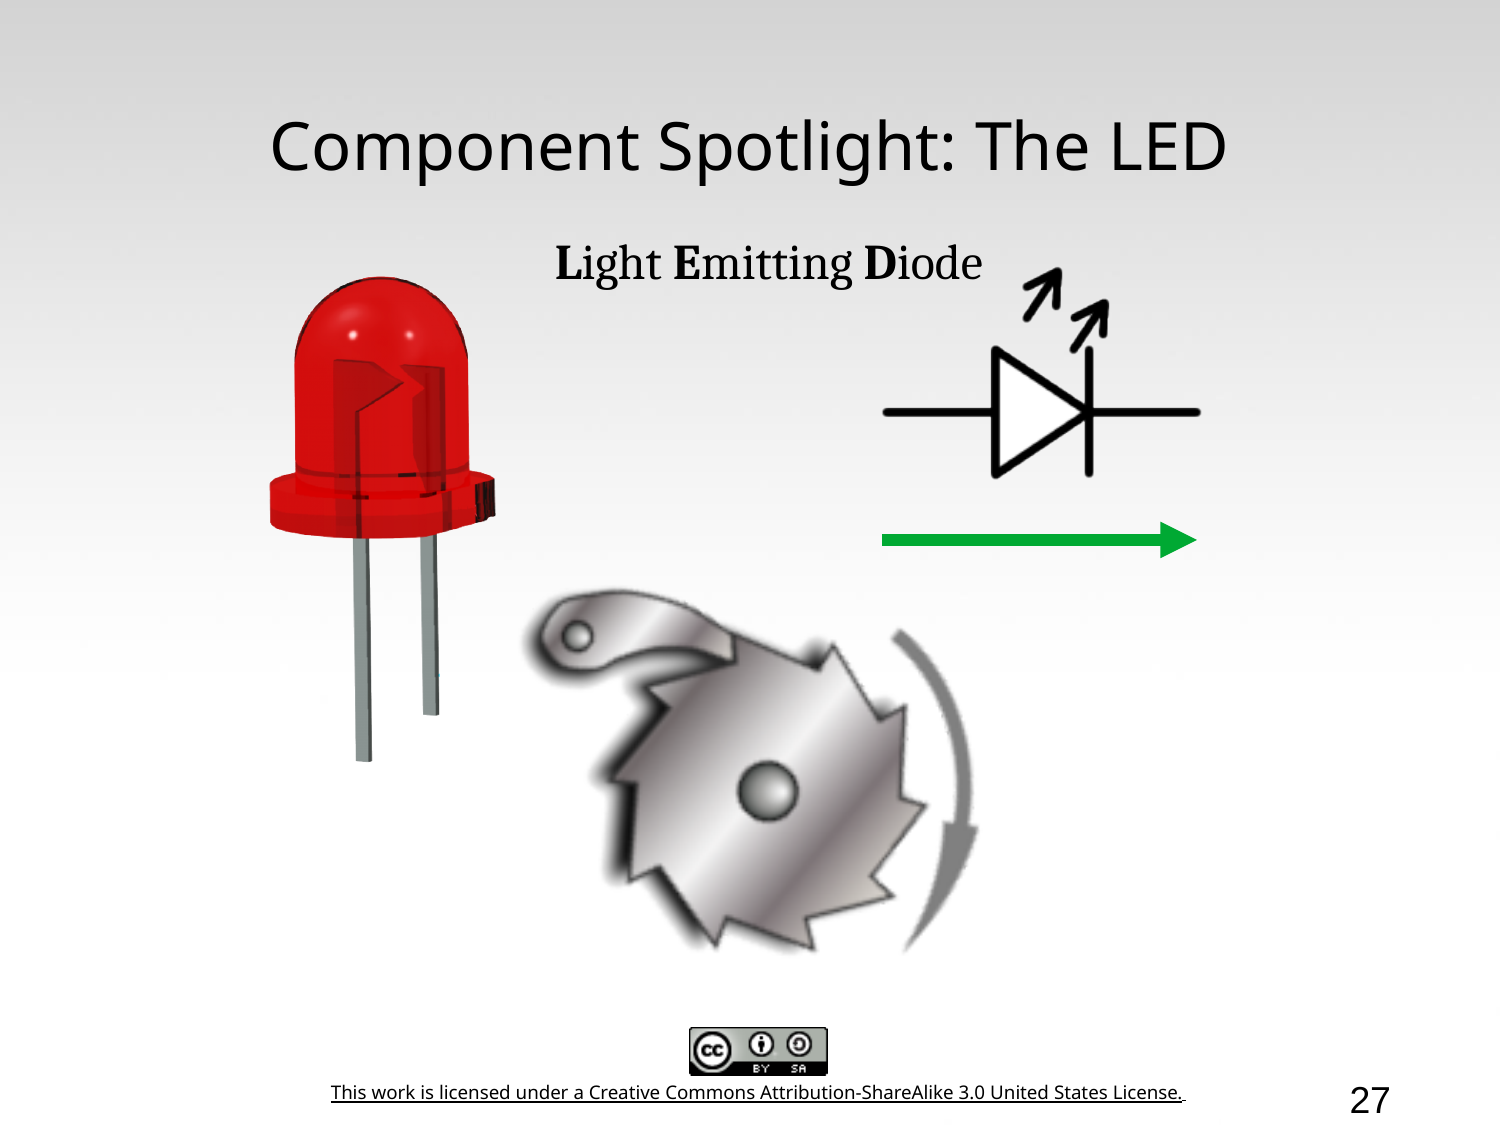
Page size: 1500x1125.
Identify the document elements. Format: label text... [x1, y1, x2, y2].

title Component Spotlight: The LED [112, 49, 1388, 238]
text_box Light Emitting Diode [540, 227, 1021, 325]
picture [0, 0, 1500, 1125]
